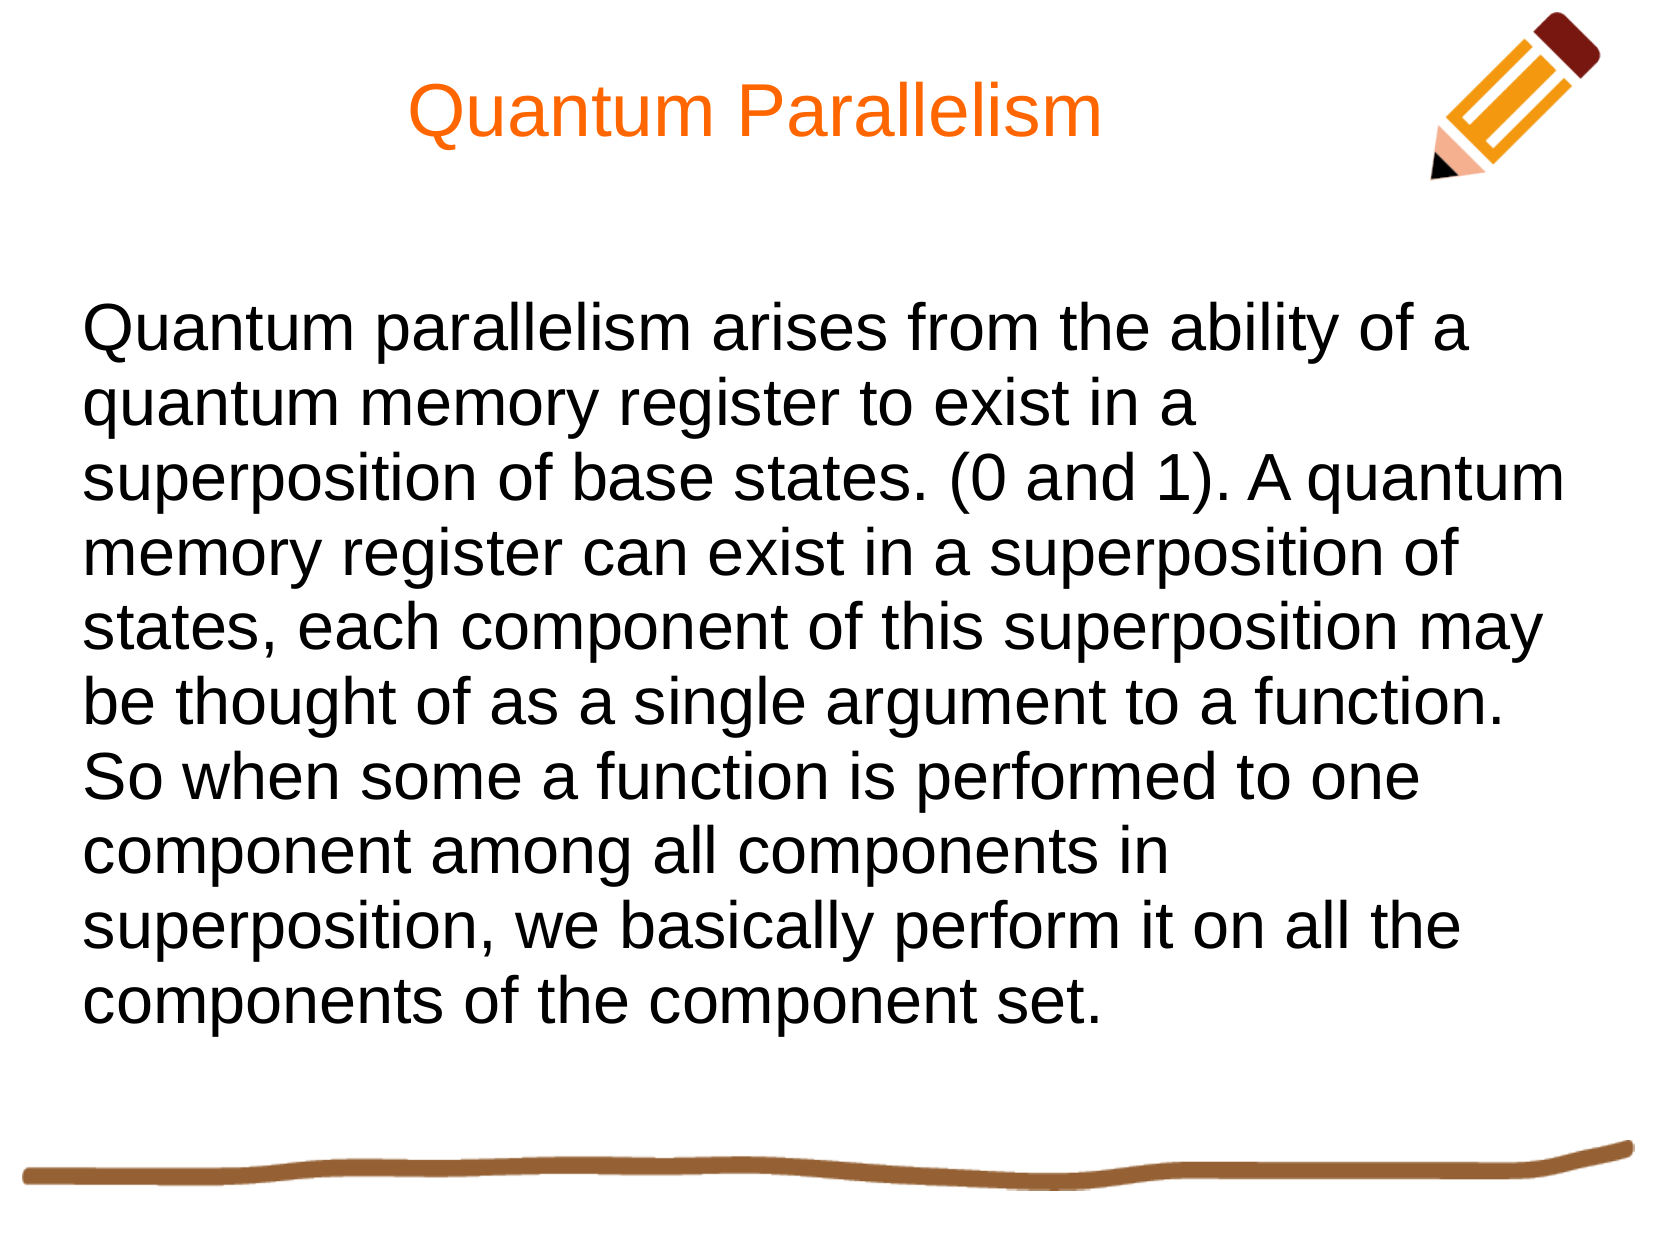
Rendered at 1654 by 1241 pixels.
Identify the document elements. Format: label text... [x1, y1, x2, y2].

title Quantum Parallelism [82, 49, 1430, 172]
list Quantum parallelism arises from the ability of a quantum memory register to exist in a superposition of base states. (0 and 1). A quantum memory register can exist in a superposition of states, each component of this superposition may be thought of as a single argument to a function. So when some a function is performed to one component among all components in superposition, we basically perform it on all the components of the component set. [82, 290, 1571, 1122]
picture [1430, 12, 1601, 181]
picture [22, 1140, 1635, 1191]
